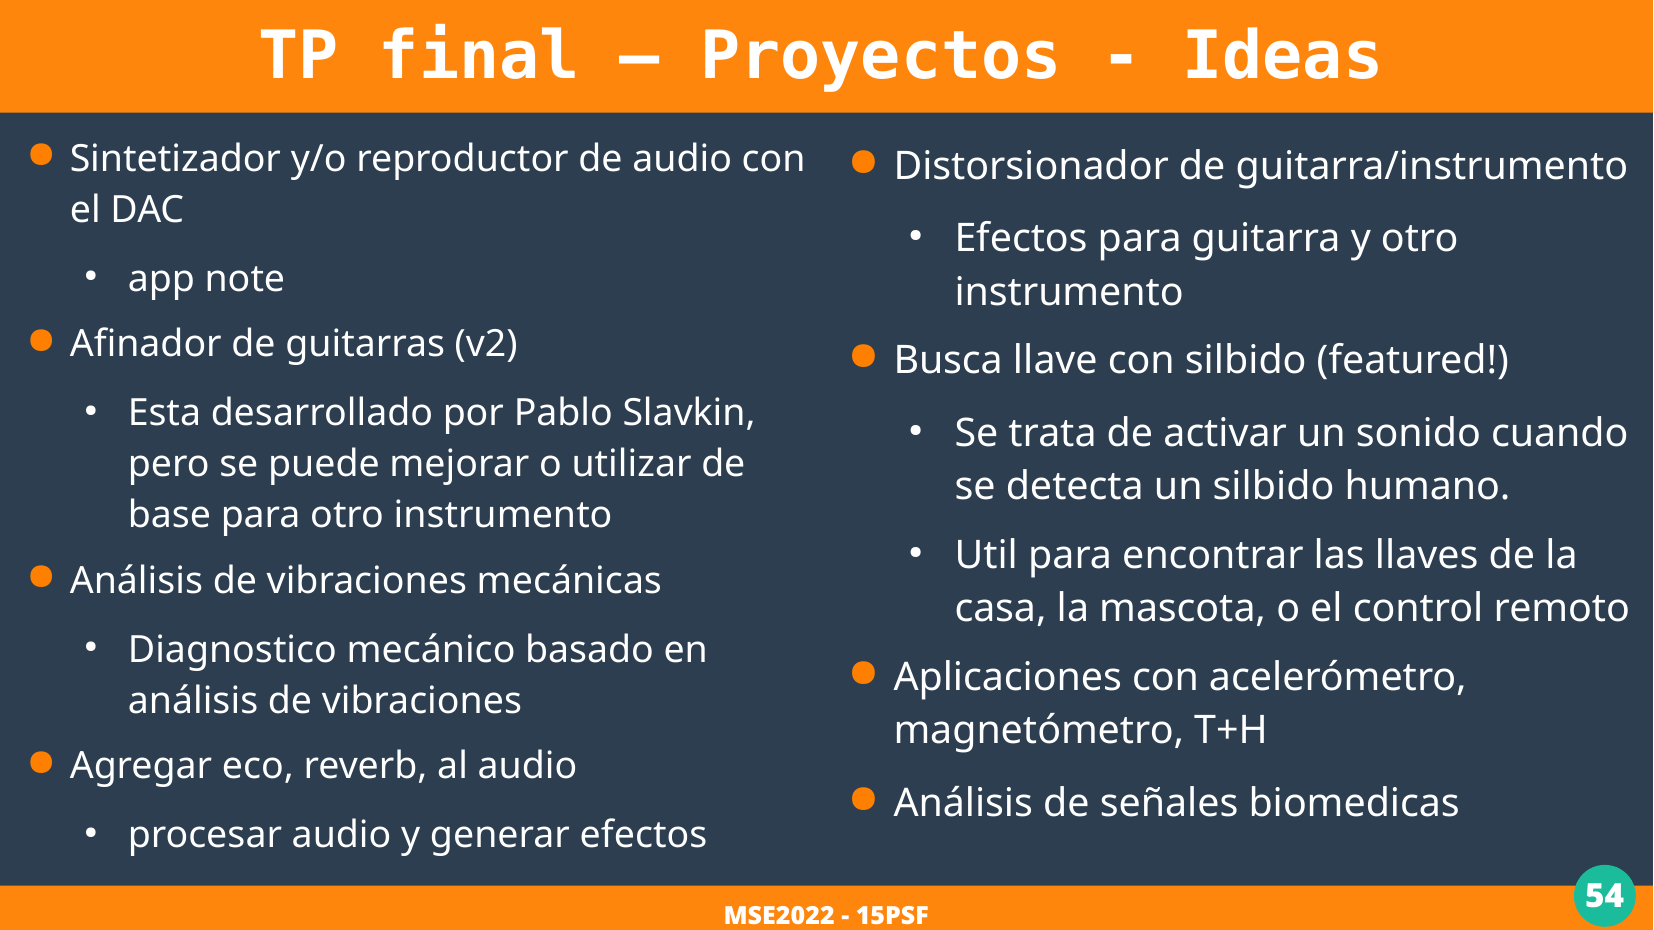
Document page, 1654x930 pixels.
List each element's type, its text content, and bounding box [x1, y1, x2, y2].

list Sintetizador y/o reproductor de audio con el DAC app note Afinador de guitarras (v2) Esta desarrollado por Pablo Slavkin, pero se puede mejorar o utilizar de base para otro instrumento Análisis de vibraciones mecánicas Diagnostico mecánico basado en análisis de vibraciones Agregar eco, reverb, al audio procesar audio y generar efectos [11, 131, 826, 863]
title TP final – Proyectos - Ideas [258, 16, 1459, 113]
list Distorsionador de guitarra/instrumento Efectos para guitarra y otro instrumento Busca llave con silbido (featured!) Se trata de activar un sonido cuando se detecta un silbido humano. Util para encontrar las llaves de la casa, la mascota, o el control remoto Aplicaciones con acelerómetro, magnetómetro, T+H Análisis de señales biomedicas [832, 137, 1646, 869]
